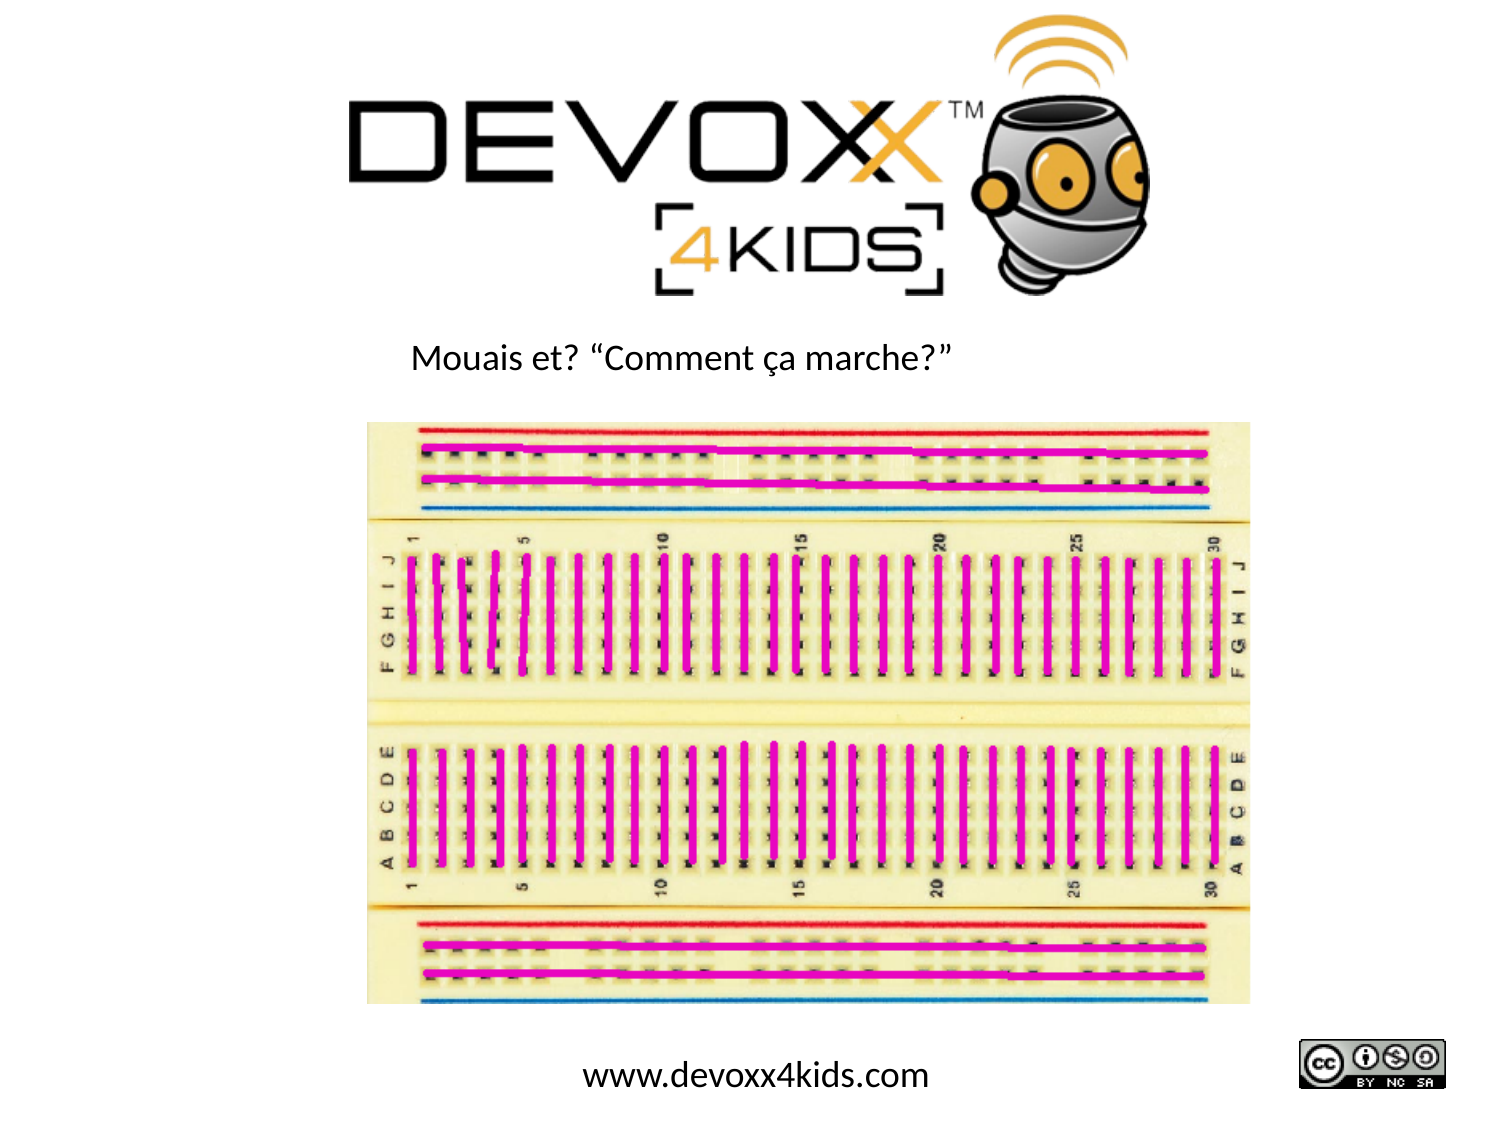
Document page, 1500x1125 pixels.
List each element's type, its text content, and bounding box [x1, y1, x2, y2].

picture [349, 14, 1150, 296]
picture [1299, 1039, 1446, 1089]
picture [367, 422, 1252, 1004]
title Mouais et? “Comment ça marche?” [395, 325, 1205, 402]
